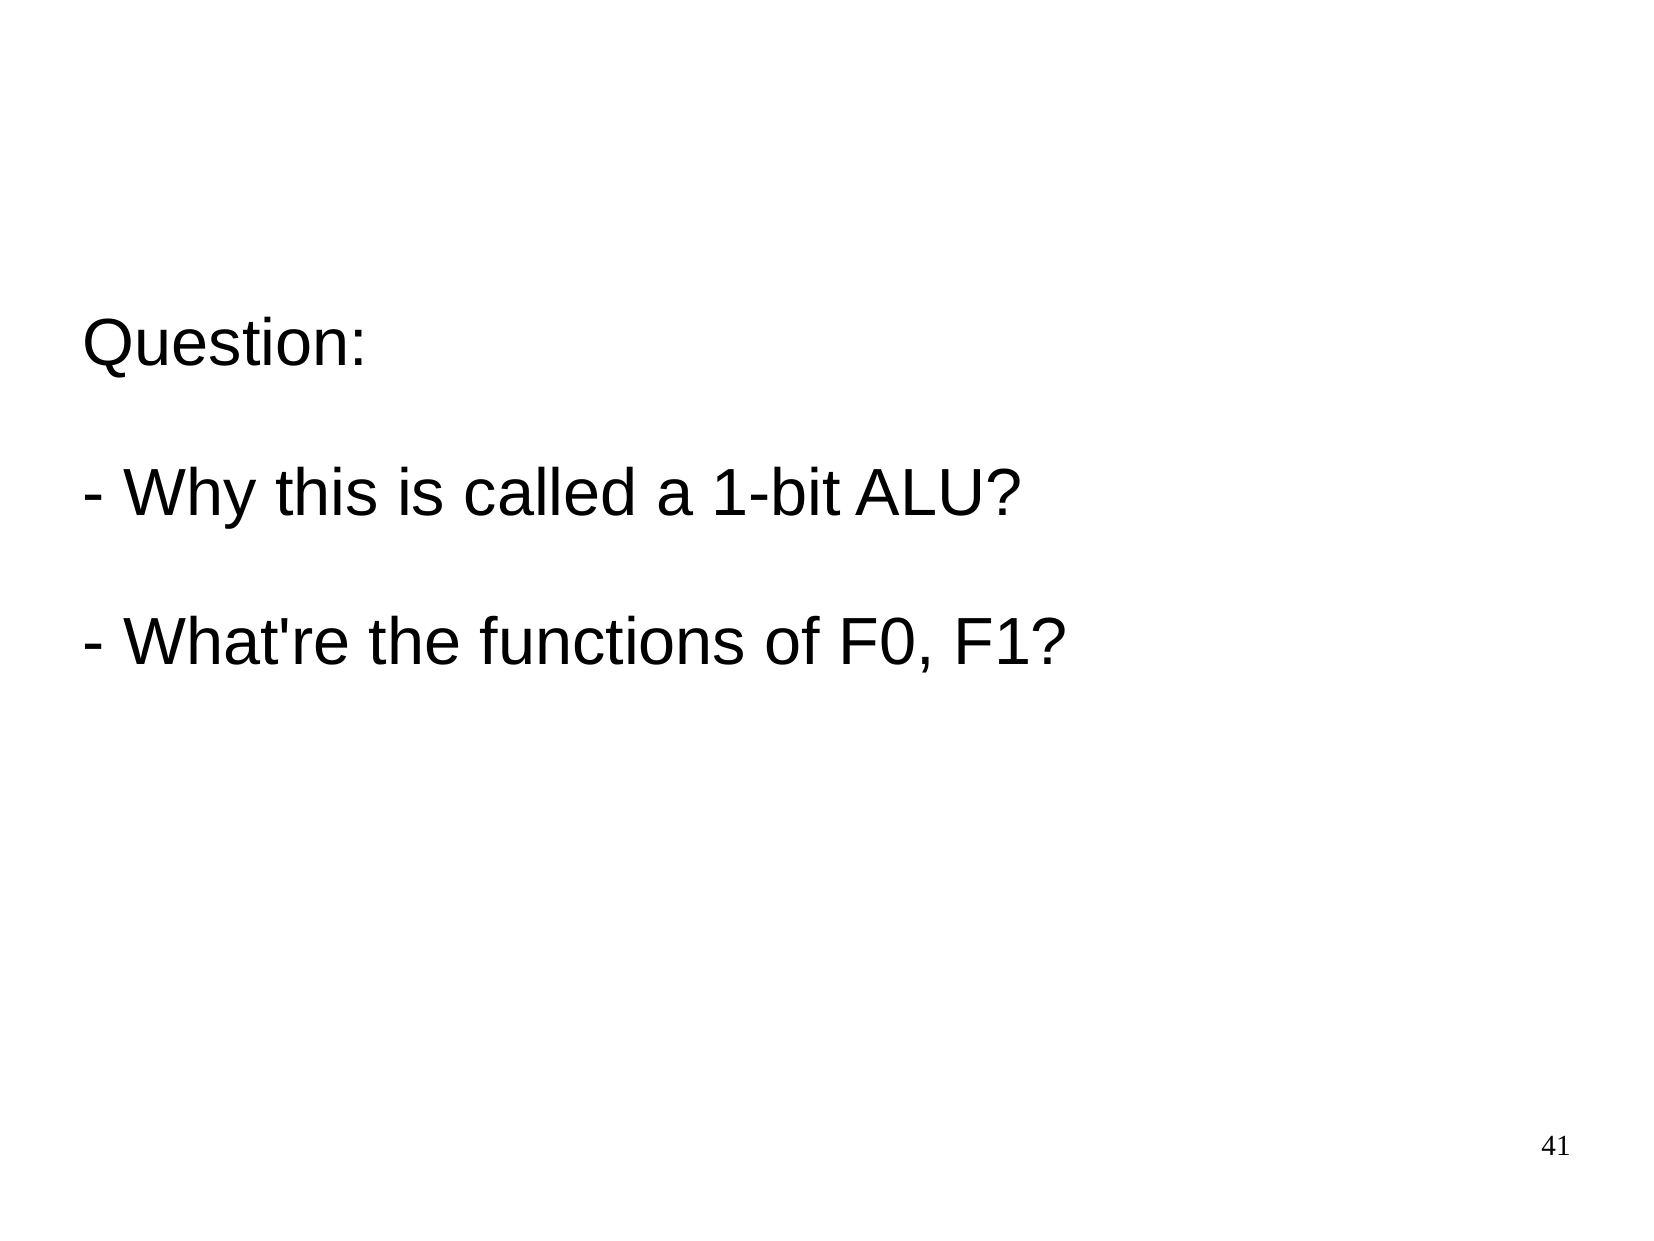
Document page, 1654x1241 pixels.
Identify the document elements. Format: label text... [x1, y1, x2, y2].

subtitle Question: - Why this is called a 1-bit ALU? - What're the functions of F0, F1? [82, 49, 1571, 1010]
